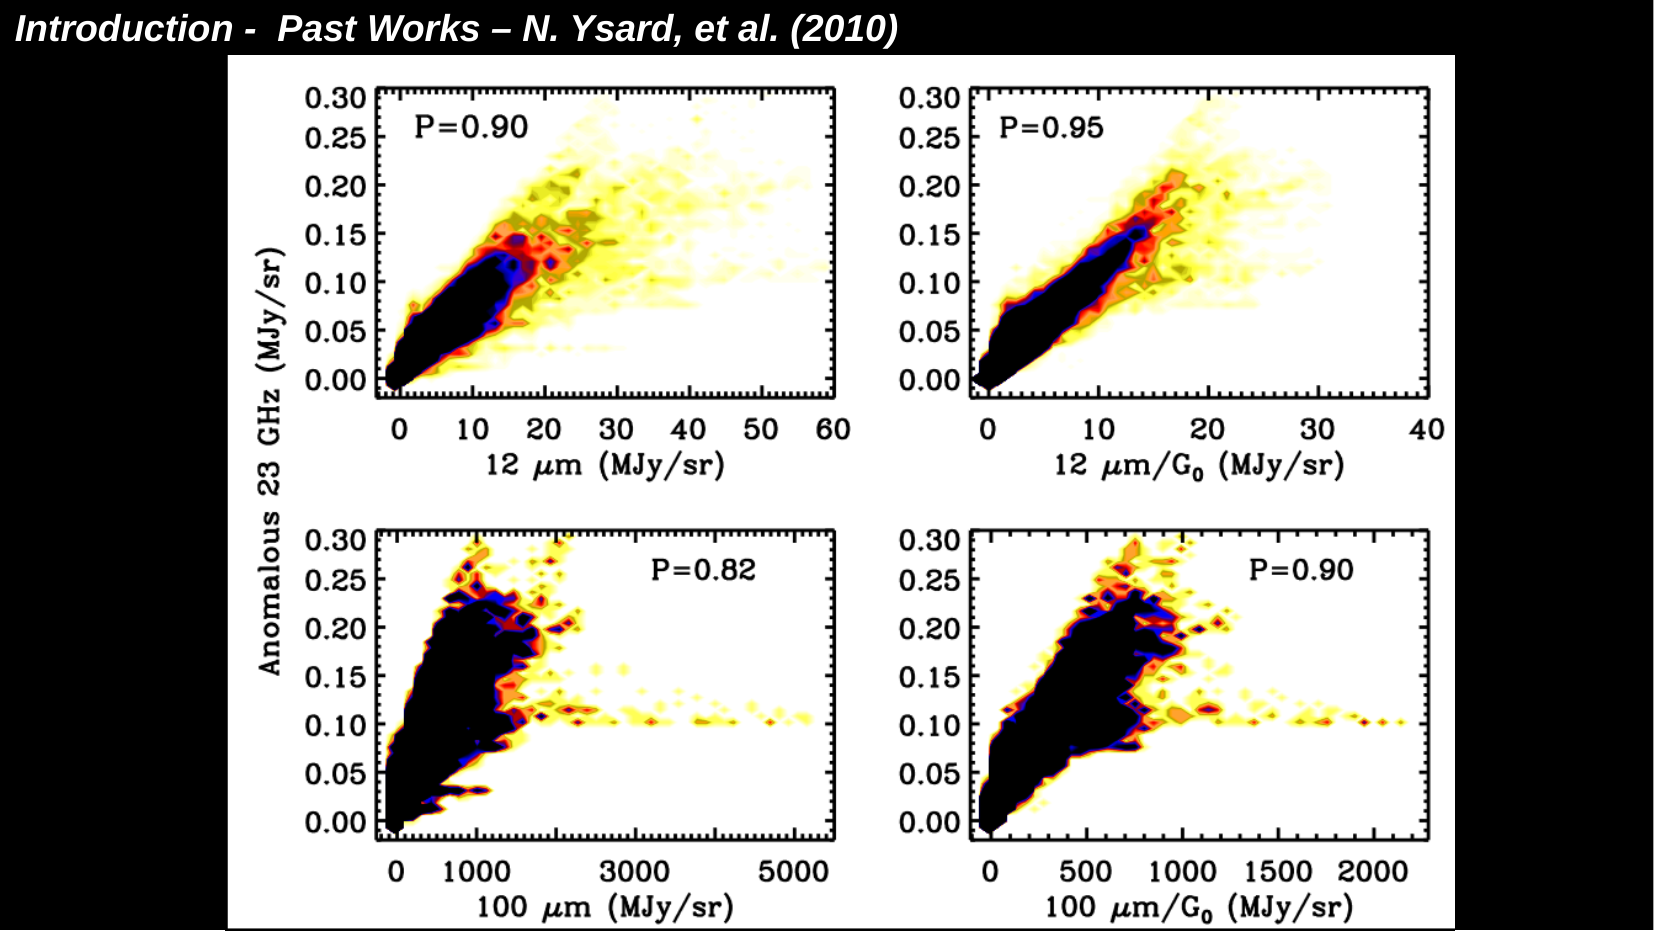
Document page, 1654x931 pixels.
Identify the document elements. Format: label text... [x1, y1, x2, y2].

picture [225, 57, 1456, 931]
text_box Introduction - Past Works – N. Ysard, et al. (2010) [0, 0, 1654, 57]
